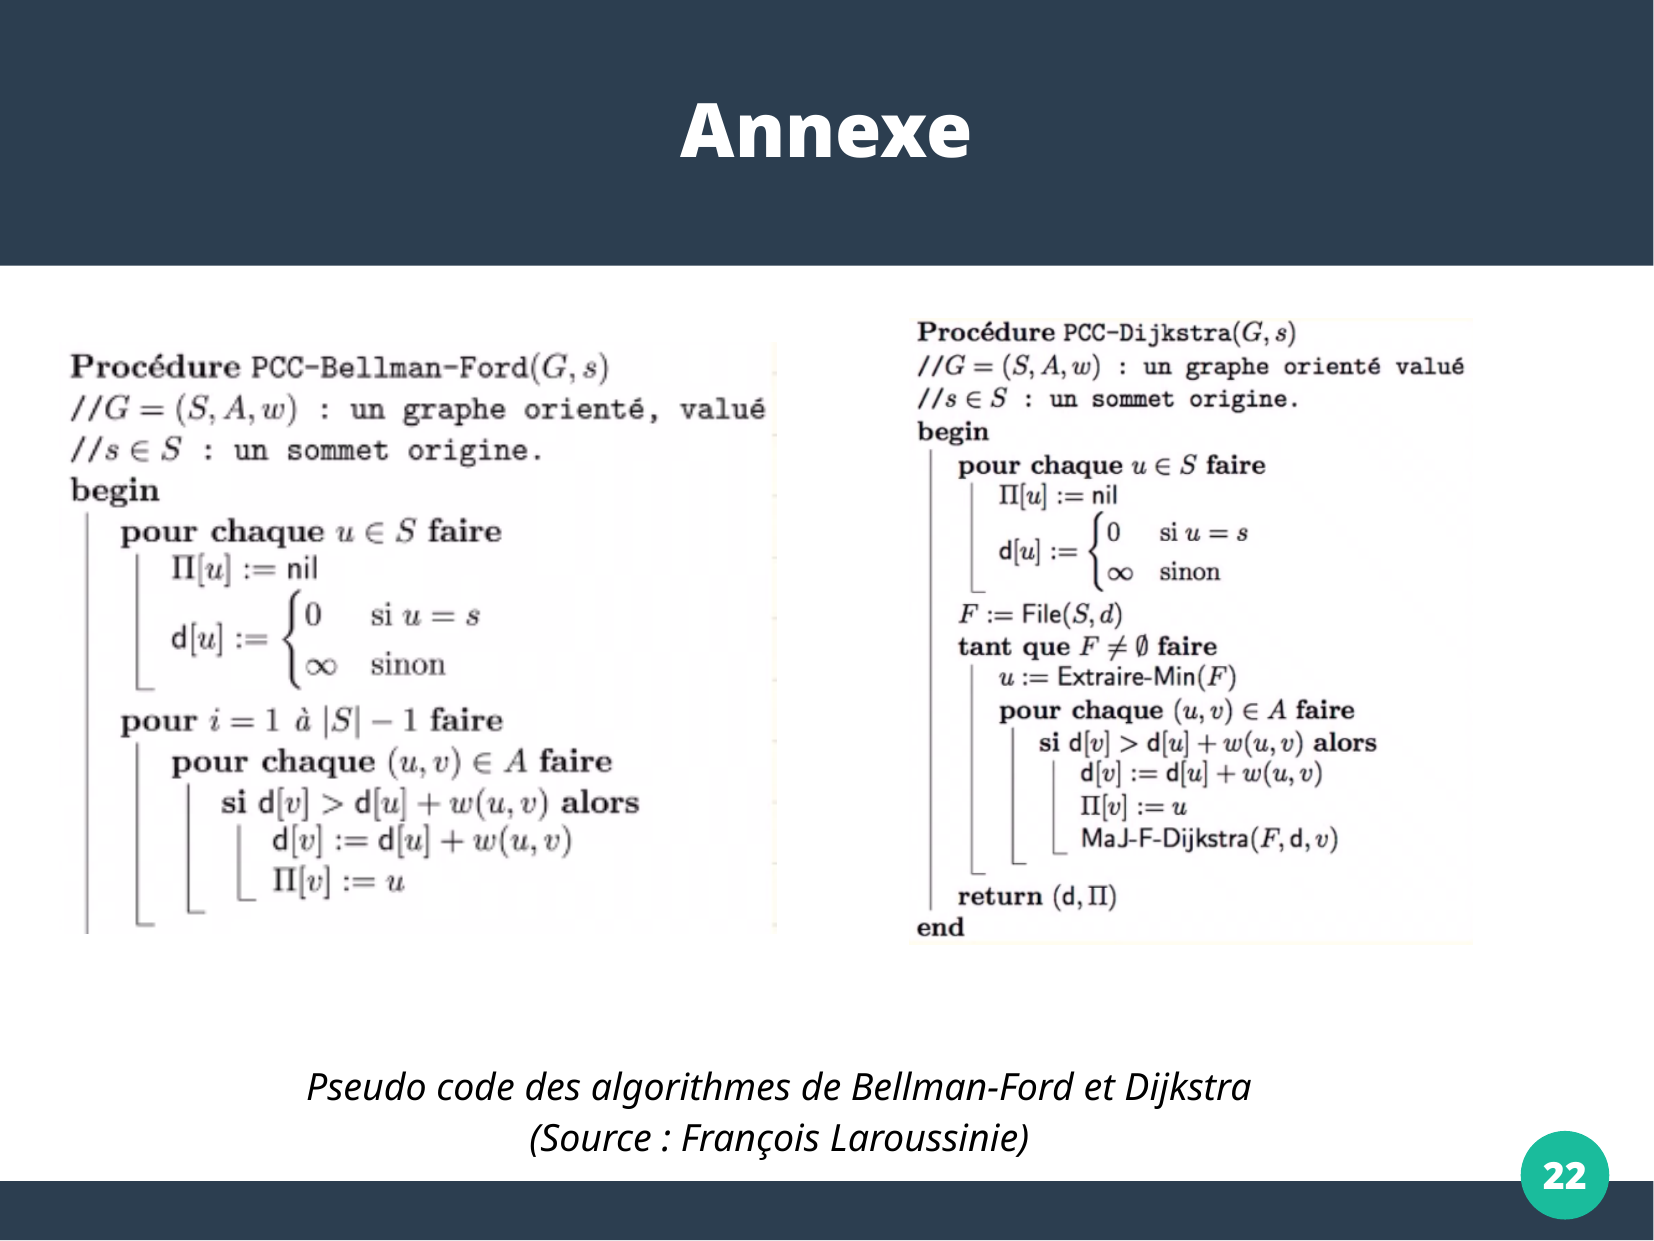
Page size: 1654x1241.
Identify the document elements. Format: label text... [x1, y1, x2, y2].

picture [909, 318, 1473, 945]
title Annexe [59, 49, 1595, 207]
text_box Pseudo code des algorithmes de Bellman-Ford et Dijkstra (Source : François Laroussinie) [283, 1053, 1276, 1170]
picture [59, 342, 777, 934]
